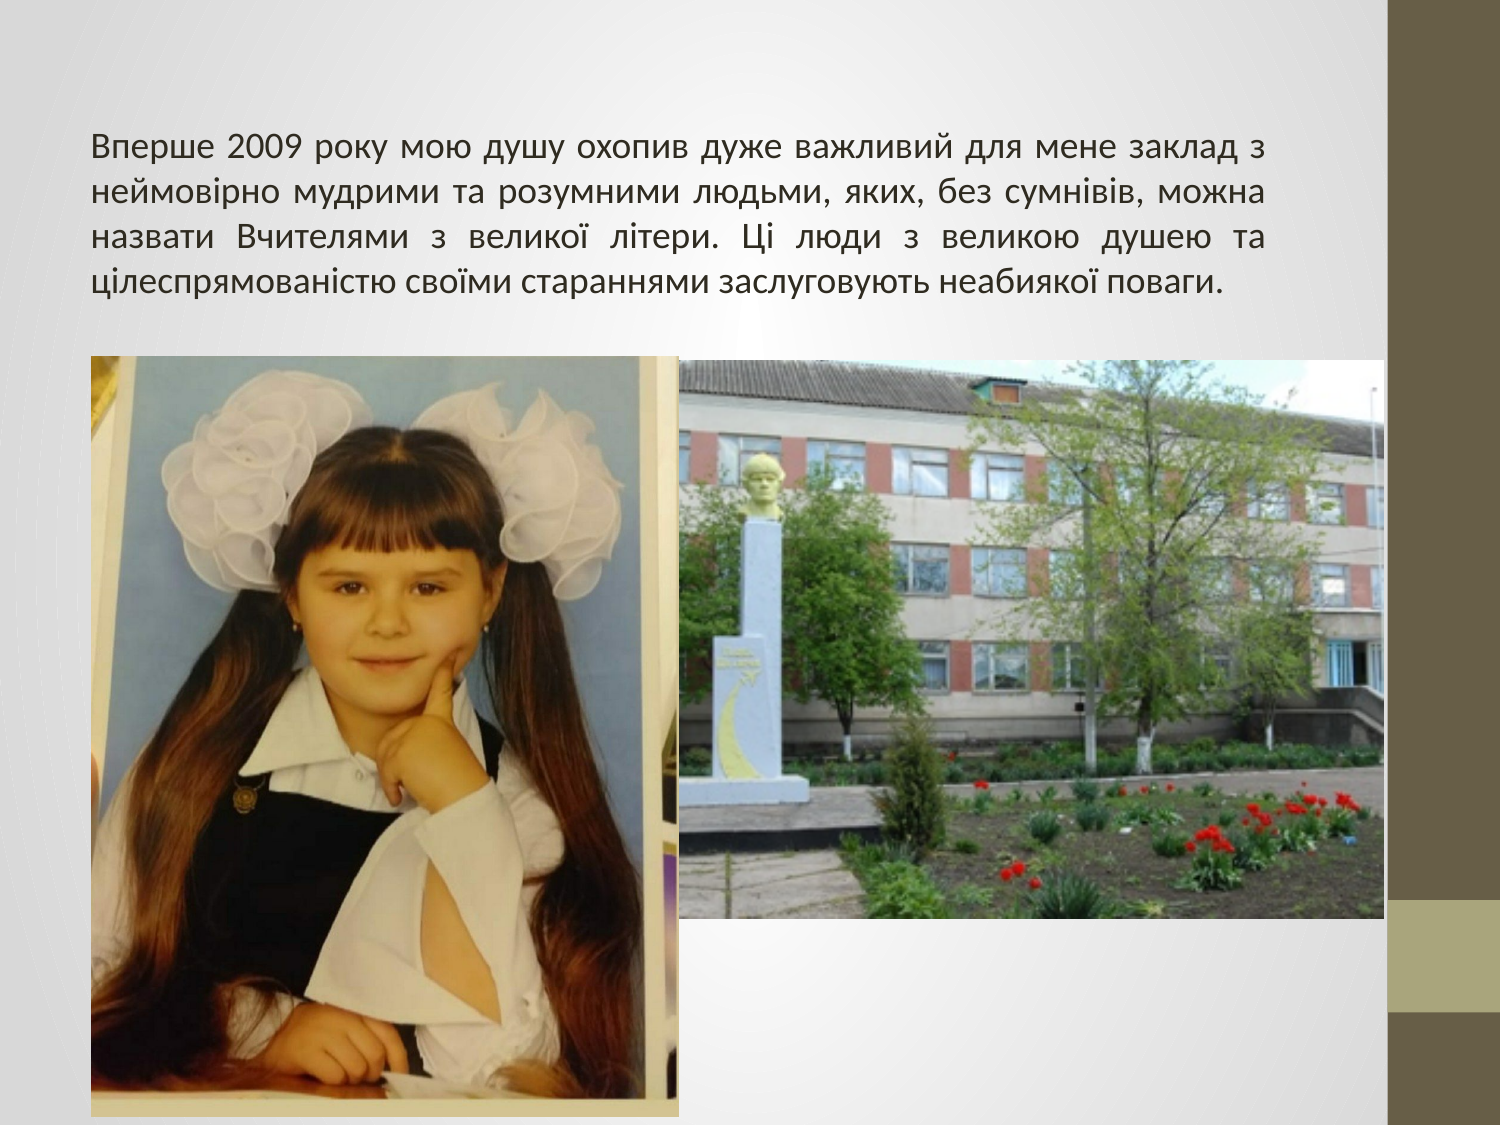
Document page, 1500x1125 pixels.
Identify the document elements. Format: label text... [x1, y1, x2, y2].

picture [91, 356, 1384, 1117]
text_box Вперше 2009 року мою душу охопив дуже важливий для мене заклад з неймовірно мудрими та розумними людьми, яких, без сумнівів, можна назвати Вчителями з великої літери. Ці люди з великою душею та цілеспрямованістю своїми стараннями заслуговують неабиякої поваги. [75, 113, 1282, 309]
